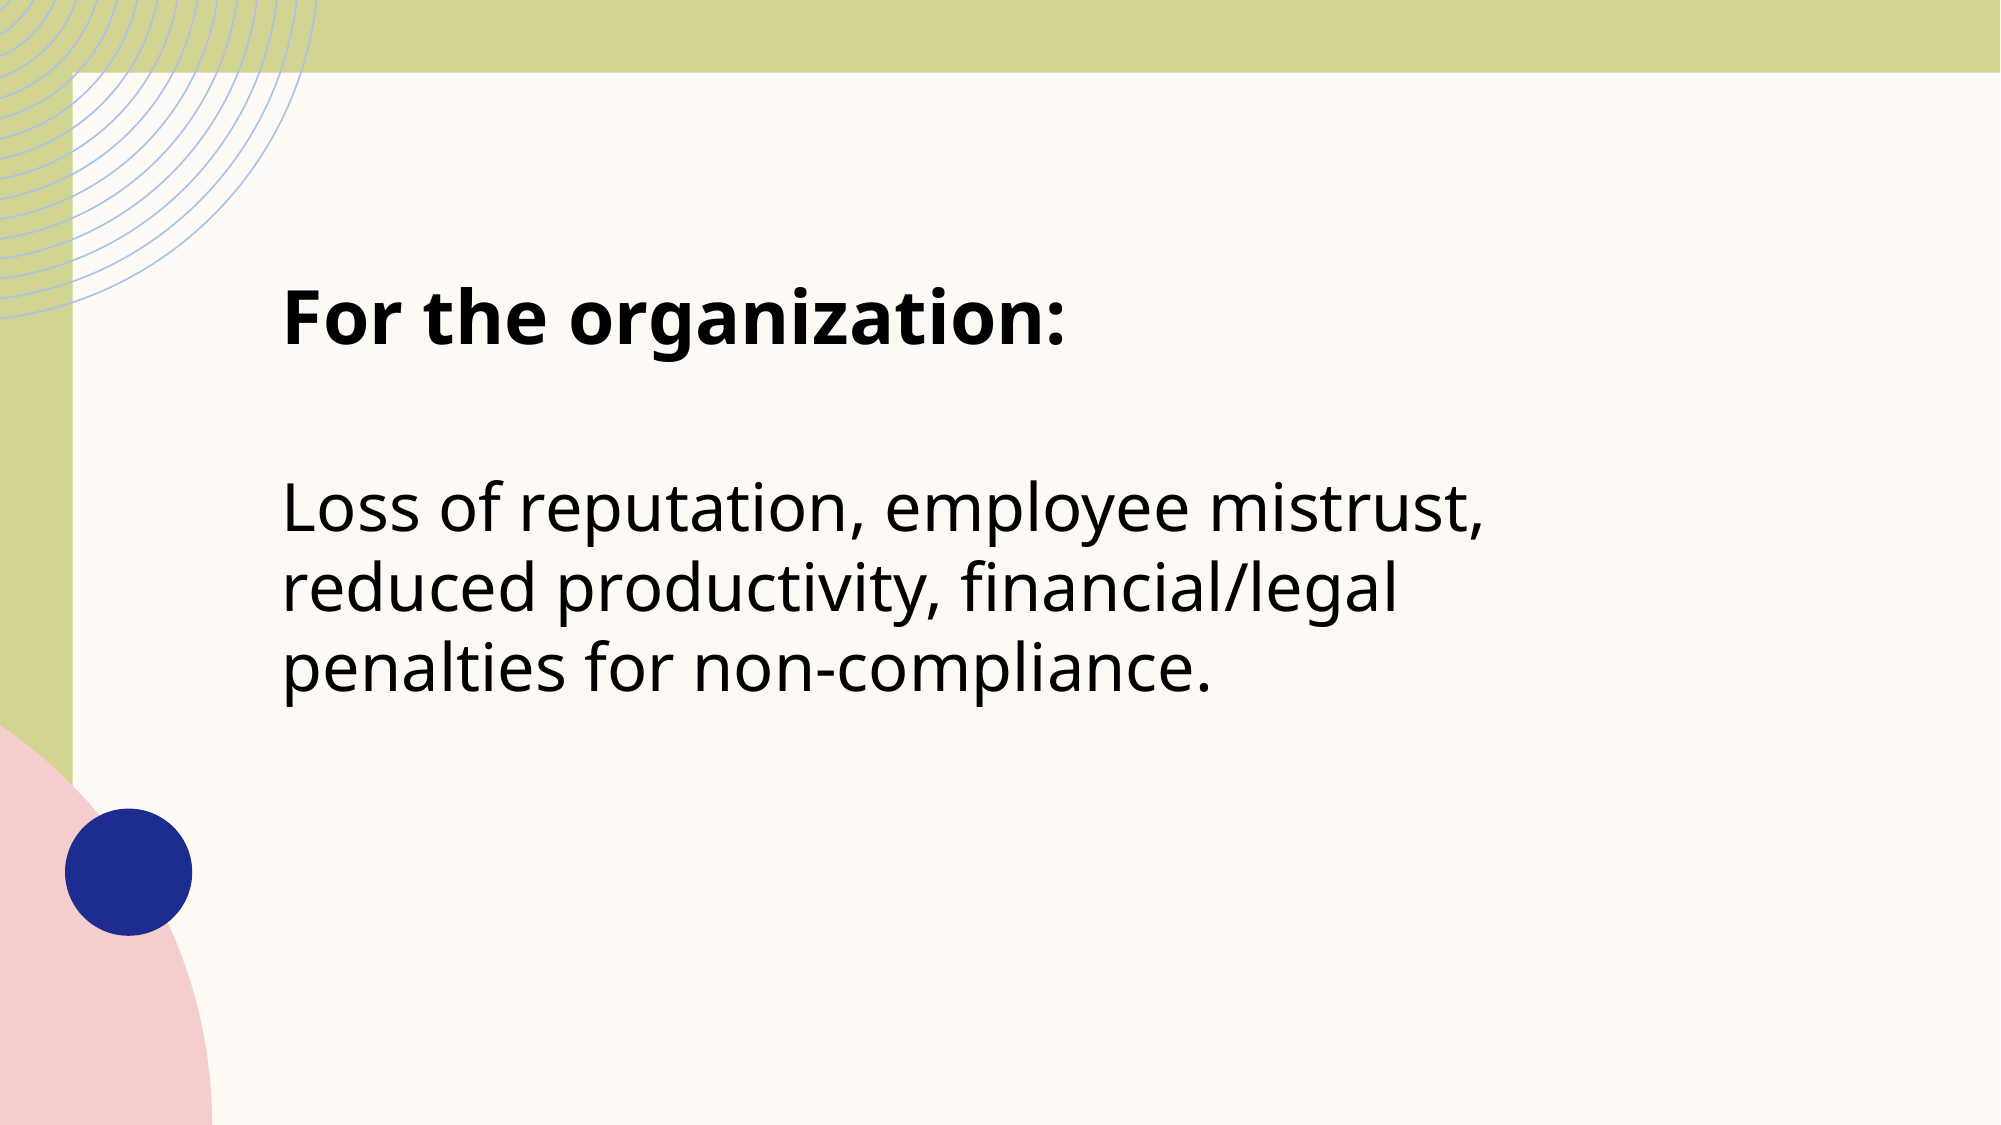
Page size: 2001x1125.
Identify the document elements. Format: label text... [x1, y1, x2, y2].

list For the organization: Loss of reputation, employee mistrust, reduced productivity, financial/legal penalties for non-compliance. [266, 261, 1550, 833]
